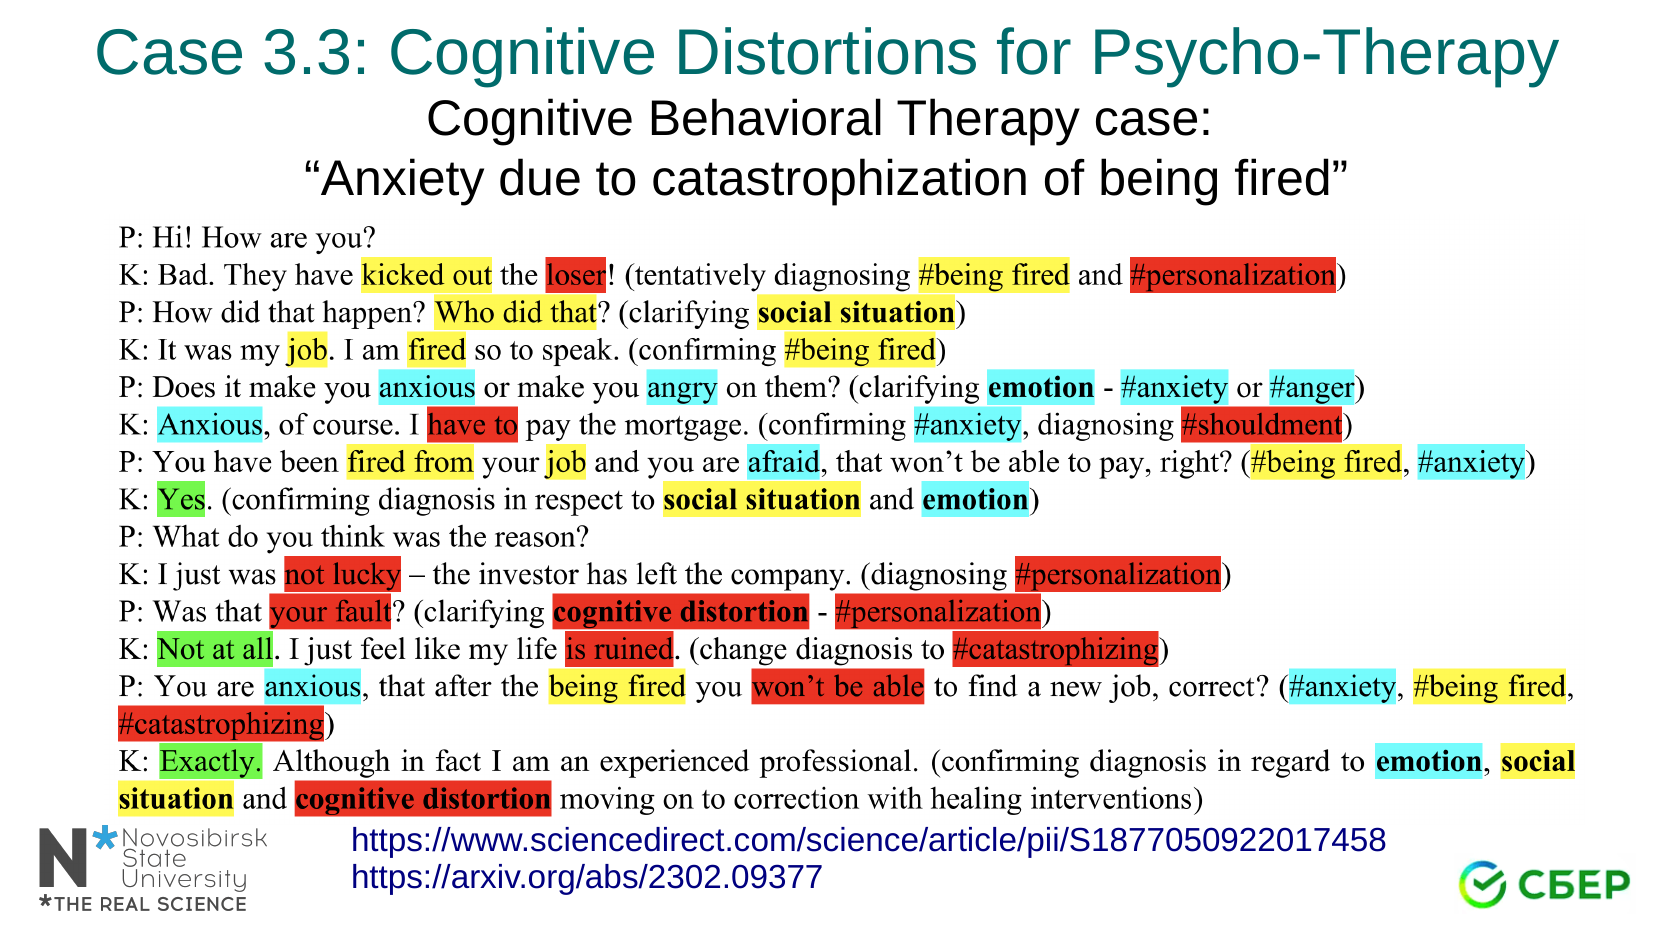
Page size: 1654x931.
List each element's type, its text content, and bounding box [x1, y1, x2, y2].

picture [39, 214, 1585, 911]
text_box Case 3.3: Cognitive Distortions for Psycho-Therapy [0, 0, 1654, 108]
text_box https://www.sciencedirect.com/science/article/pii/S1877050922017458 https://arxiv.org/abs/2302.09377 [336, 825, 1404, 903]
title Cognitive Behavioral Therapy case: “Anxiety due to catastrophization of being fired” [0, 108, 1654, 241]
picture [1454, 853, 1636, 914]
